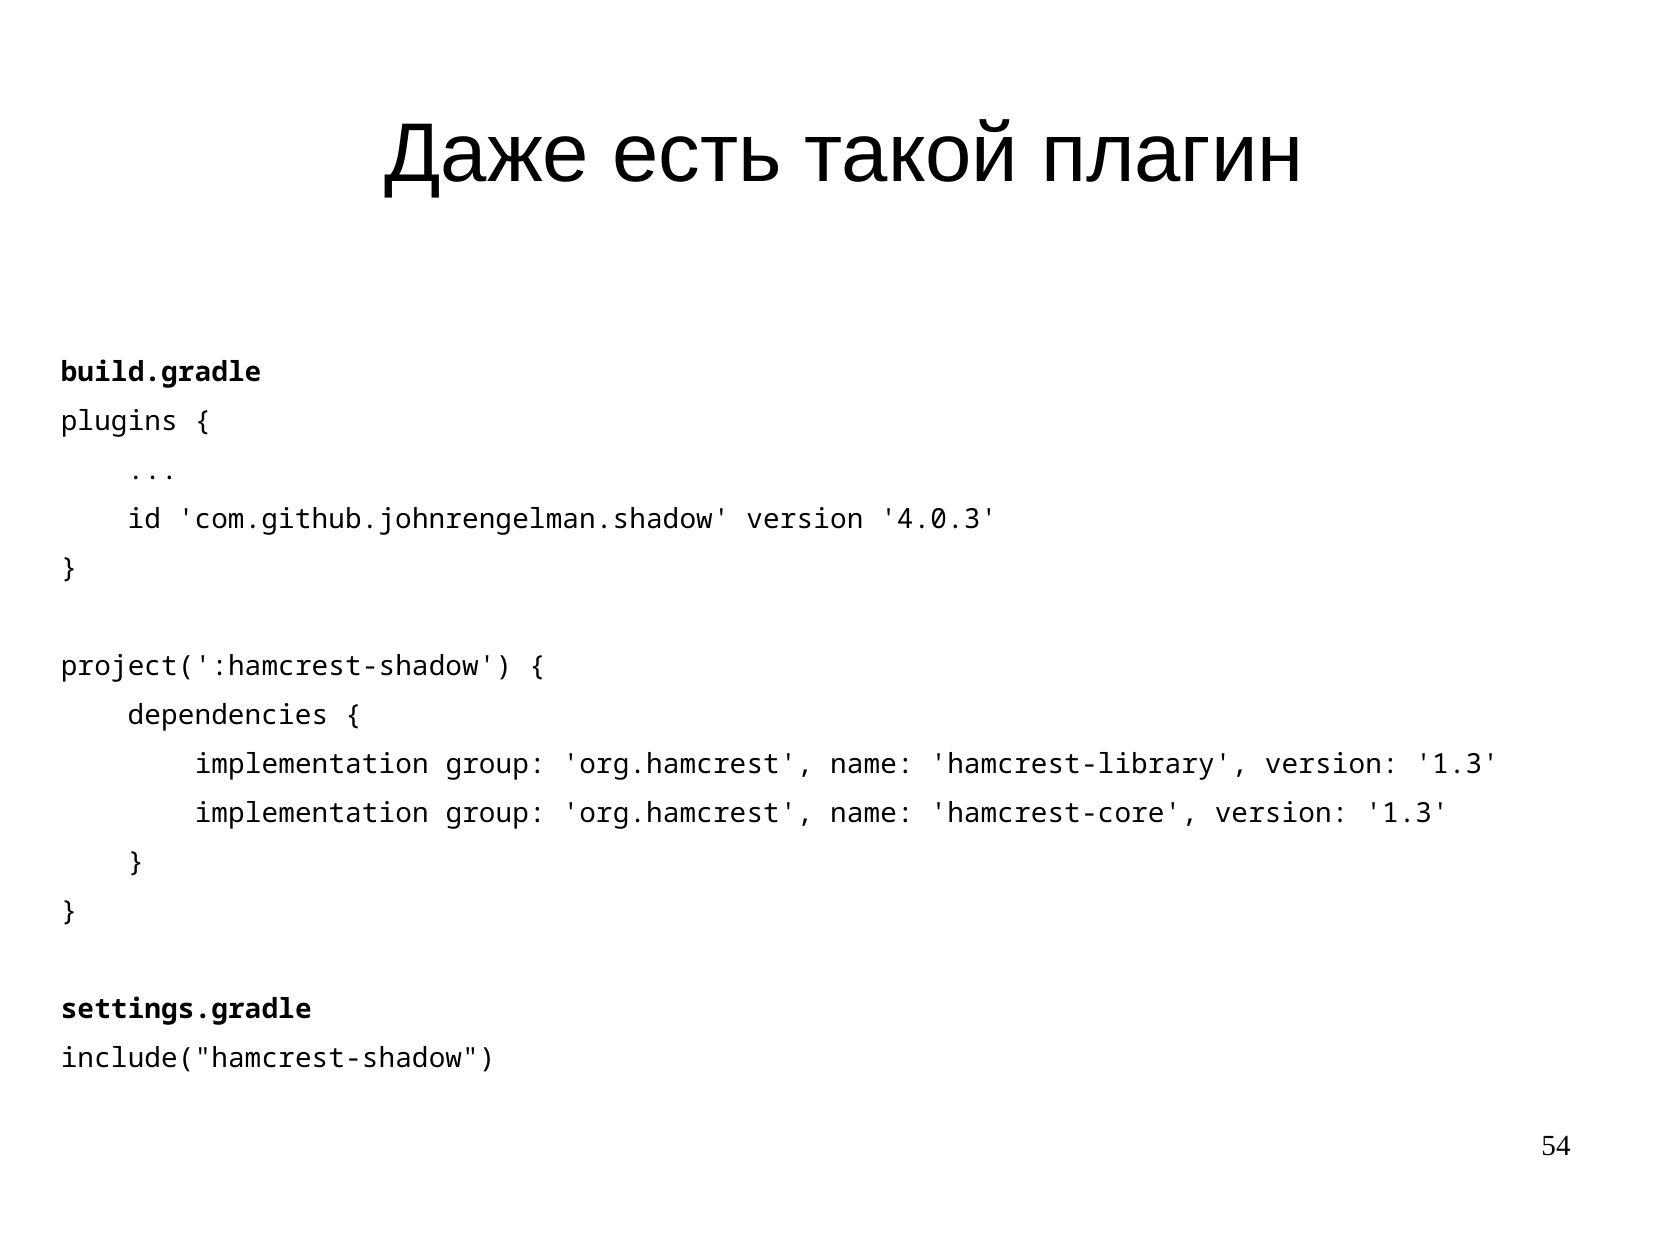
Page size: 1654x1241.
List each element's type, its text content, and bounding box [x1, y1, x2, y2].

list build.gradle plugins { ... id 'com.github.johnrengelman.shadow' version '4.0.3' } project(':hamcrest-shadow') { dependencies { implementation group: 'org.hamcrest', name: 'hamcrest-library', version: '1.3' implementation group: 'org.hamcrest', name: 'hamcrest-core', version: '1.3' } } settings.gradle include("hamcrest-shadow") [34, 254, 1641, 1093]
title Даже есть такой плагин [82, 49, 1571, 254]
